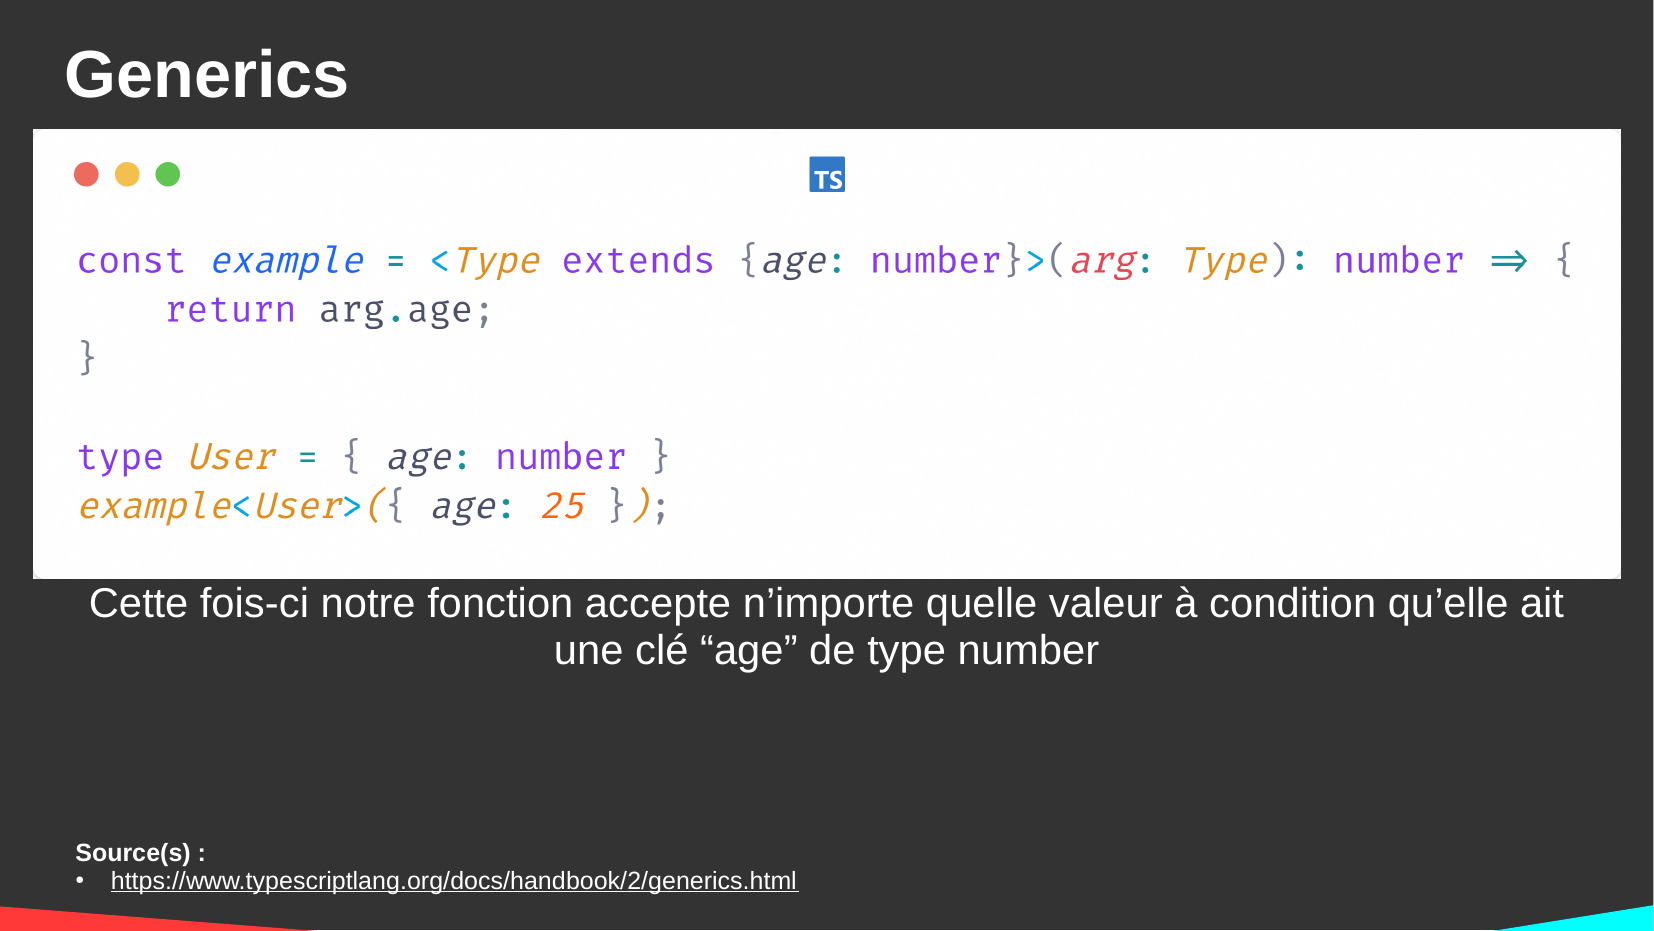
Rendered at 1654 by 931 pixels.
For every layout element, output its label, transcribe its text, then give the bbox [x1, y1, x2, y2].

text_box Source(s) : https://www.typescriptlang.org/docs/handbook/2/generics.html [60, 793, 1546, 903]
text_box [0, 906, 318, 931]
text_box [1492, 905, 1654, 931]
text_box Cette fois-ci notre fonction accepte n’importe quelle valeur à condition qu’elle ait une clé “age” de type number [35, 579, 1619, 681]
picture [33, 129, 1621, 579]
title Generics [64, 37, 1365, 113]
